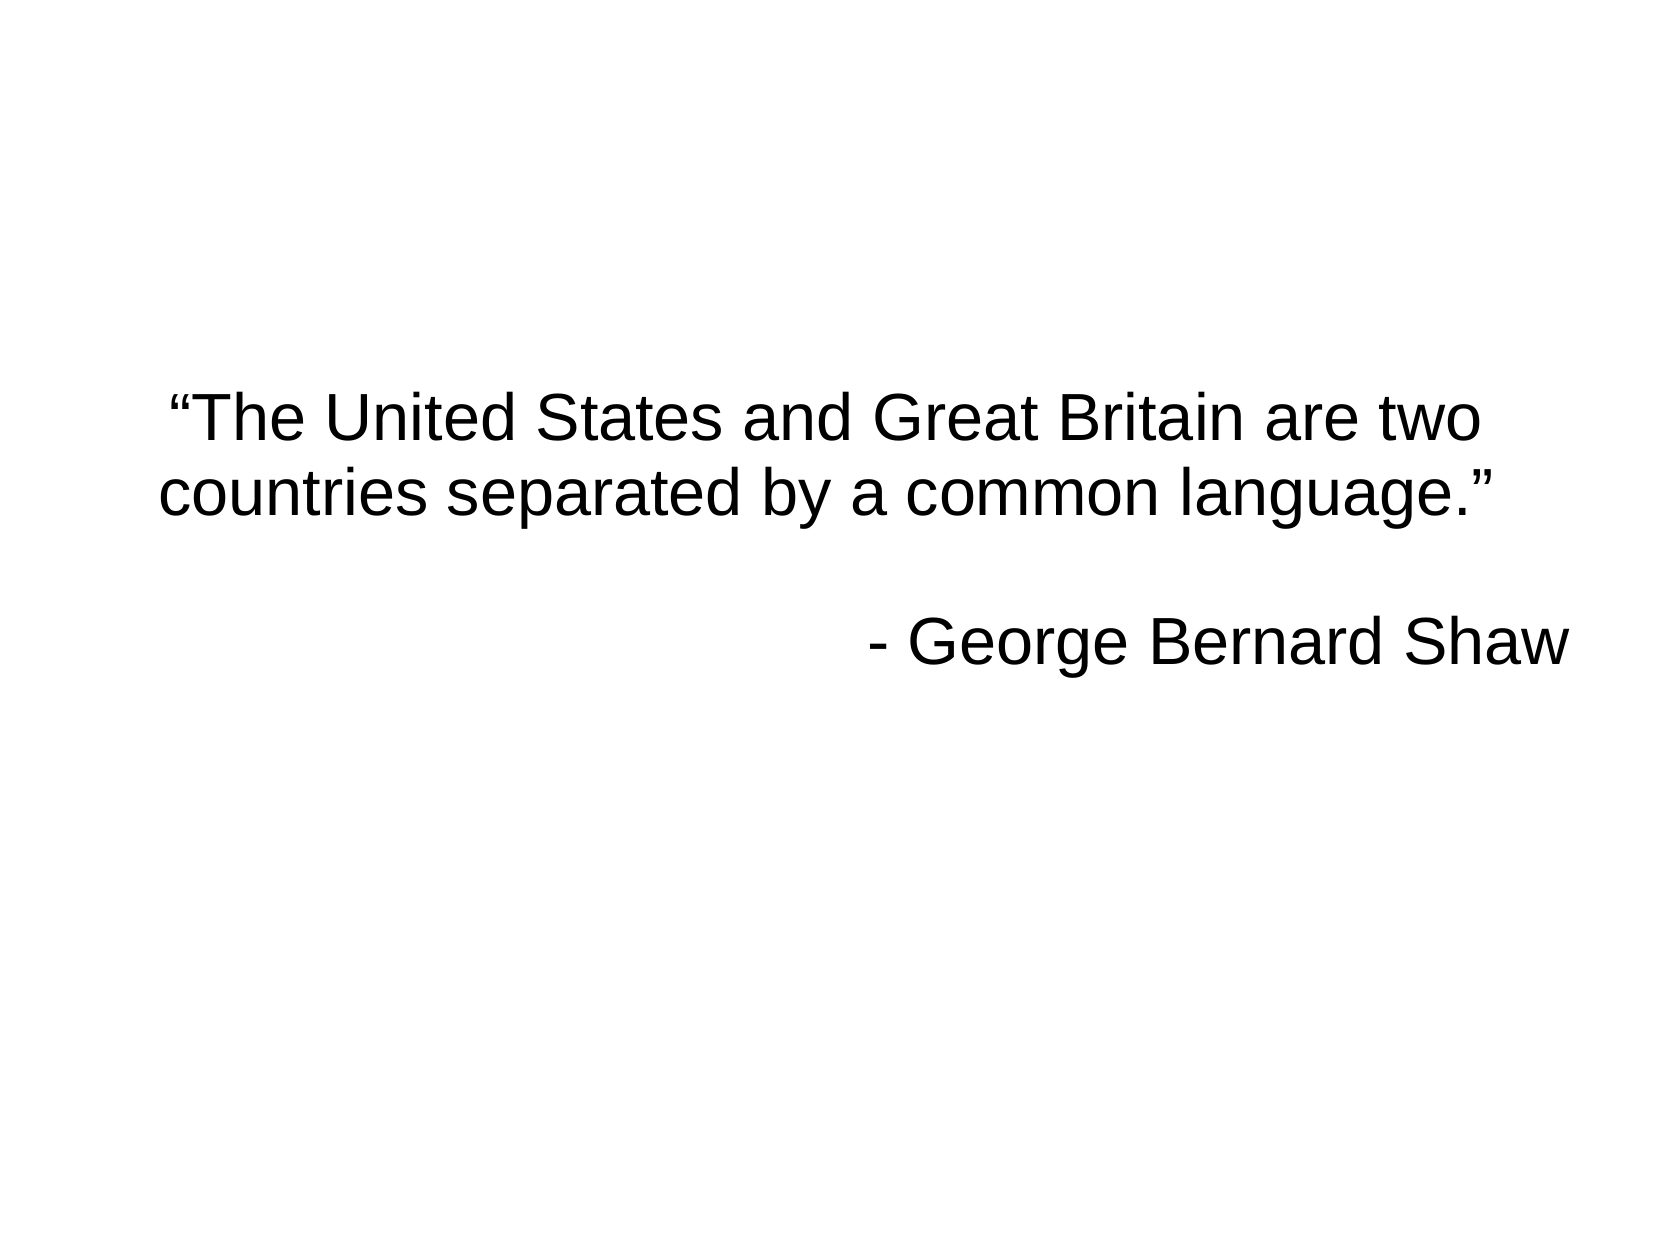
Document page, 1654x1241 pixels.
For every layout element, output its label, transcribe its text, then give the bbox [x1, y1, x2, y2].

subtitle “The United States and Great Britain are two countries separated by a common language.” - George Bernard Shaw [82, 49, 1571, 1010]
